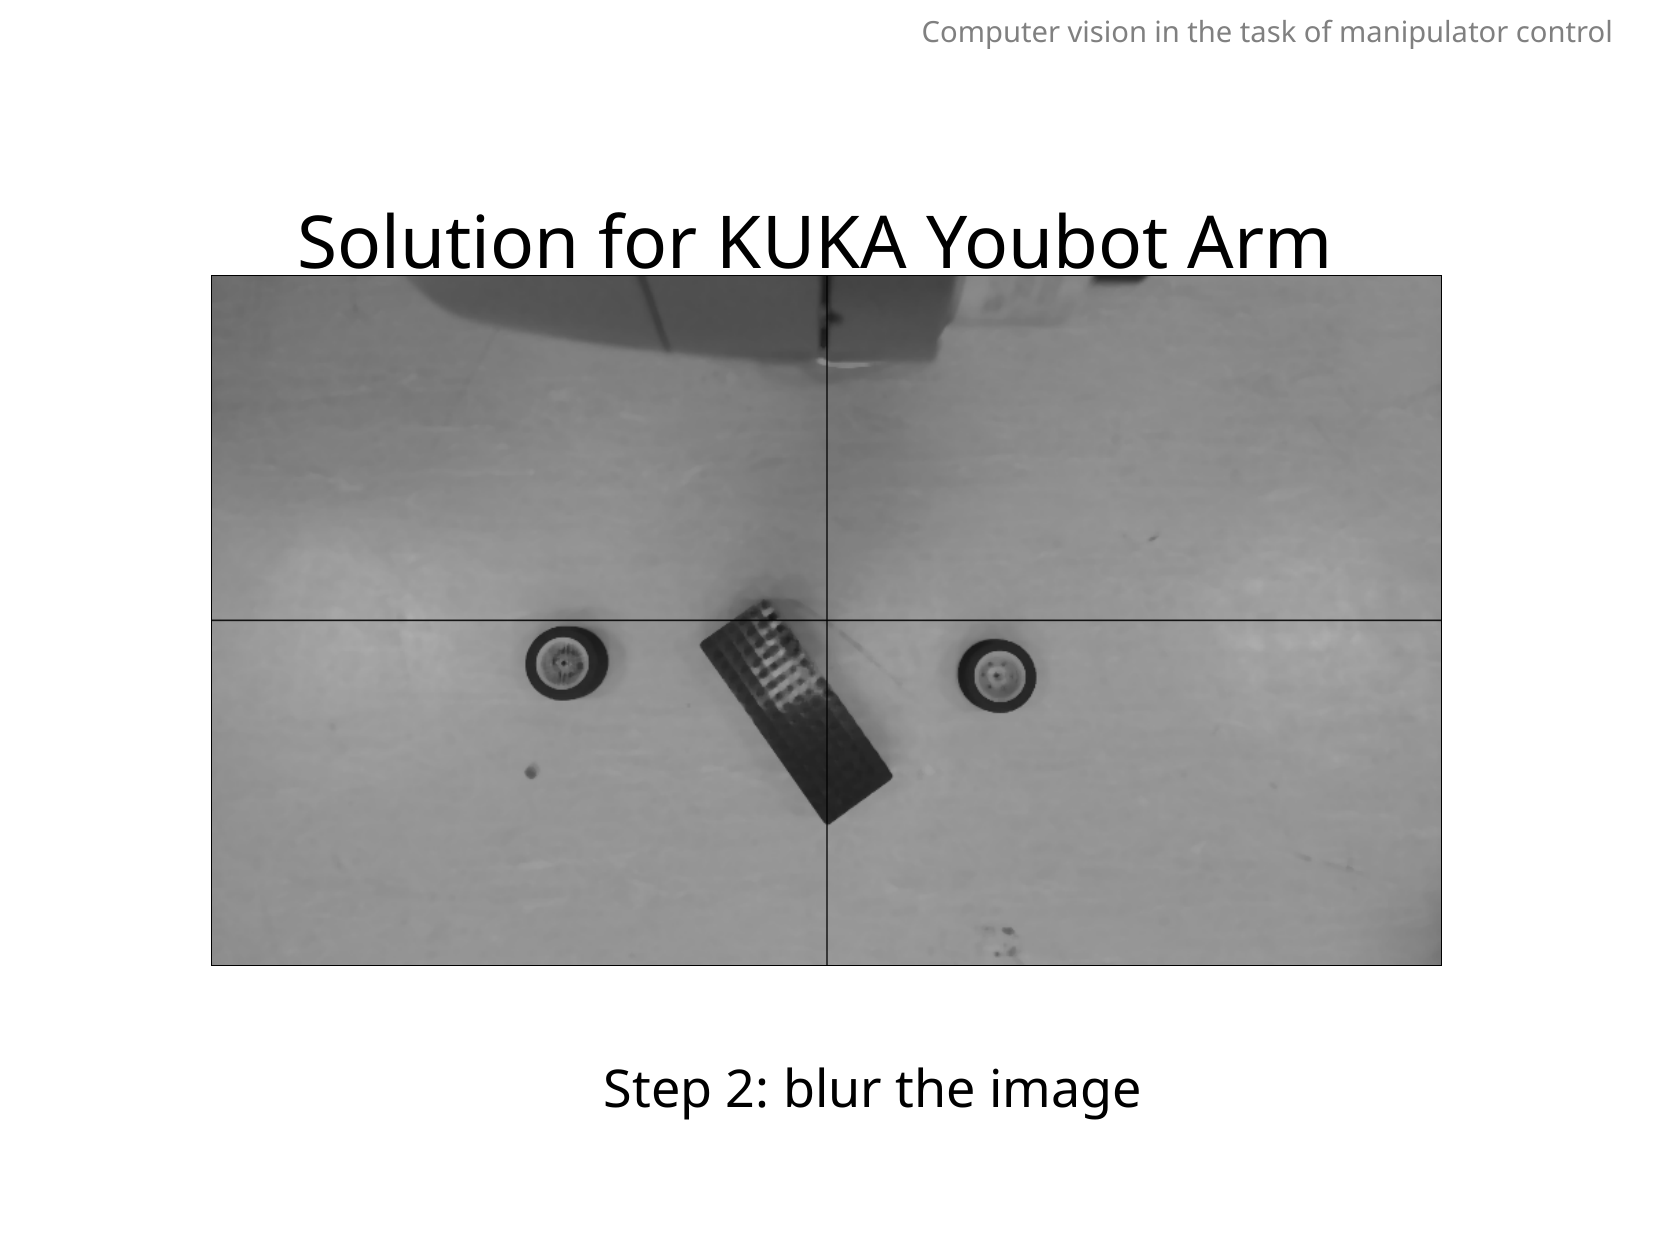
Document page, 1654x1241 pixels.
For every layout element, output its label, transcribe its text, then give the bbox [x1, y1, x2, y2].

text_box Computer vision in the task of manipulator control [881, 0, 1654, 65]
text_box Solution for KUKA Youbot Arm [282, 183, 1371, 271]
picture [211, 275, 1442, 966]
text_box Step 2: blur the image [589, 1045, 1161, 1112]
